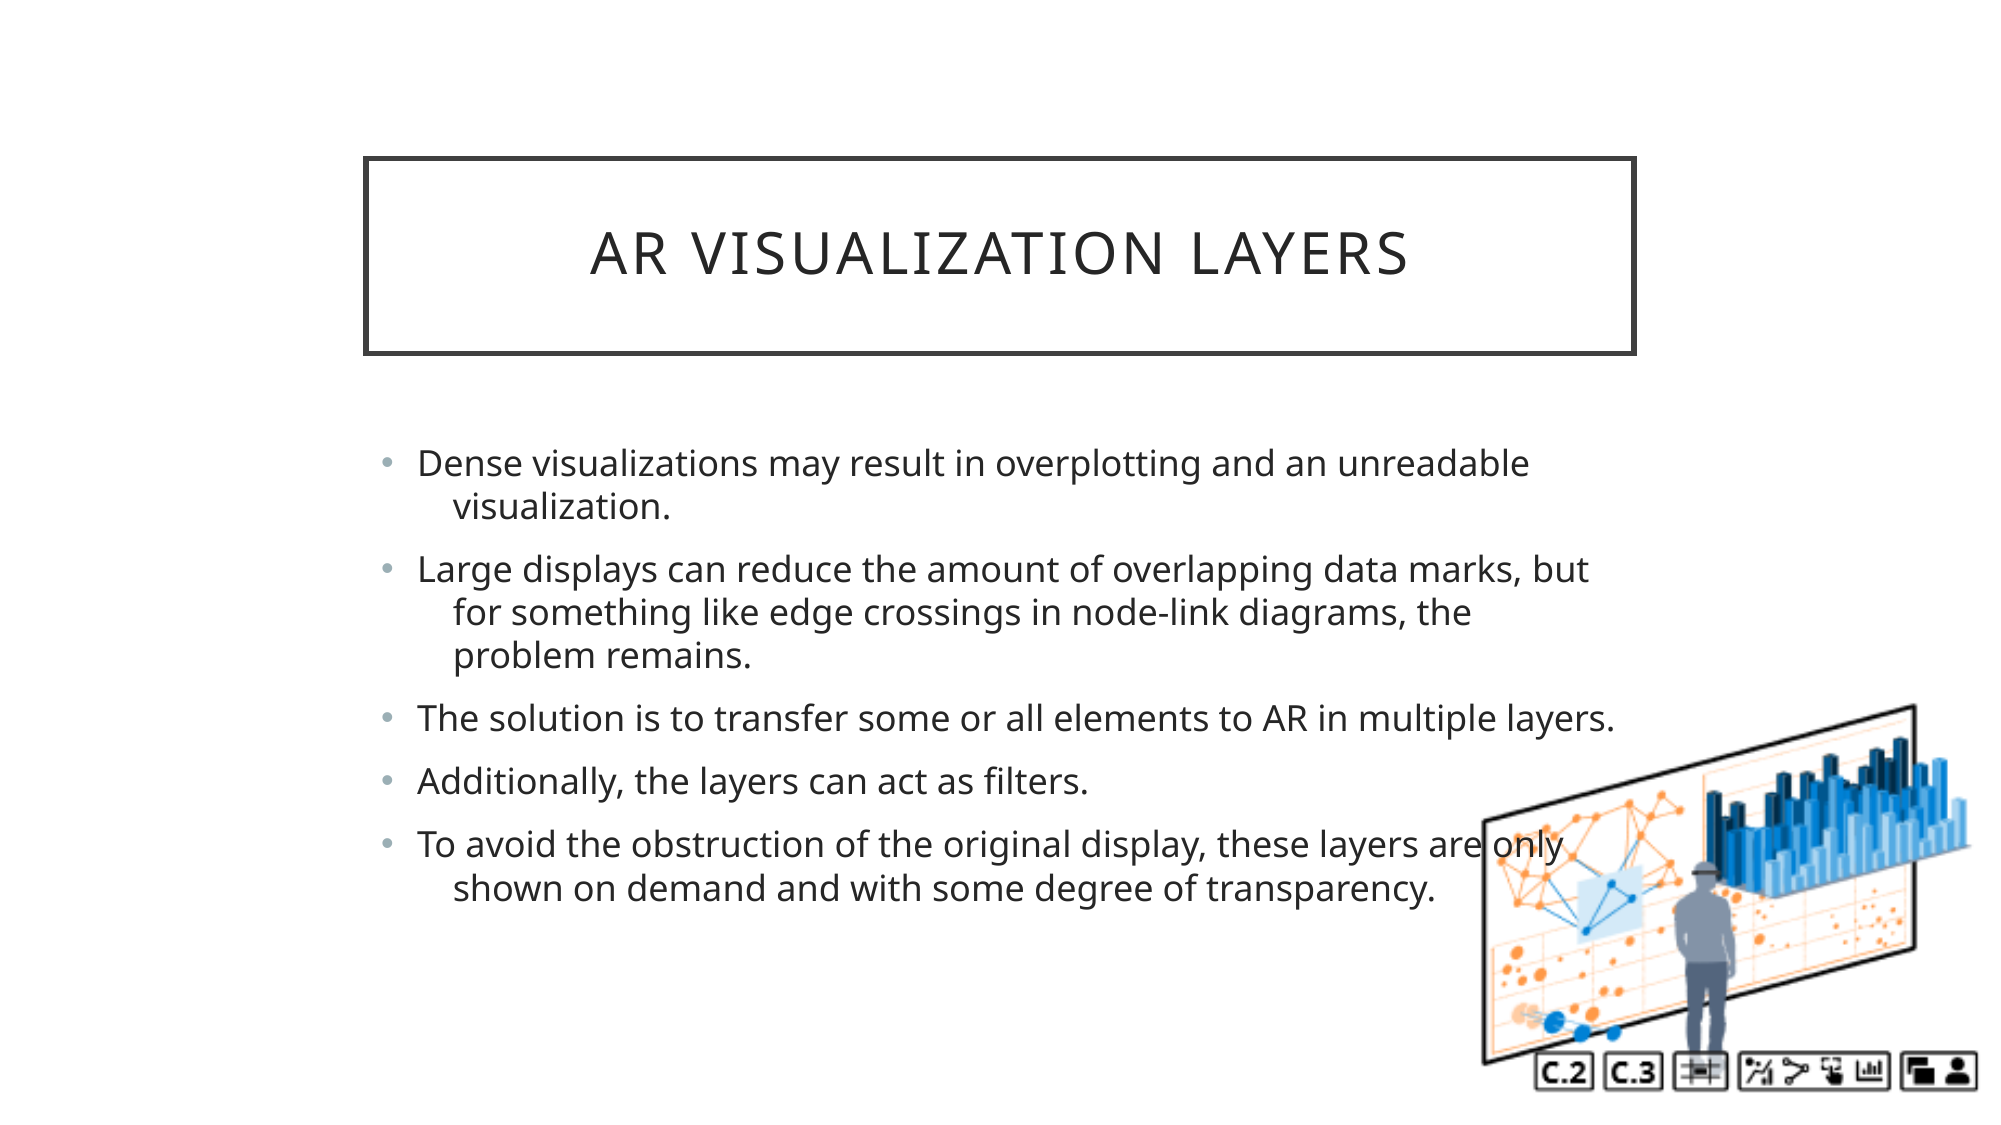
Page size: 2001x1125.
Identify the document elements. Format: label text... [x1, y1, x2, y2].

title Ar visualization layers [366, 158, 1634, 354]
picture [1469, 665, 2000, 1125]
list Dense visualizations may result in overplotting and an unreadable visualization. Large displays can reduce the amount of overlapping data marks, but for something like edge crossings in node-link diagrams, the problem remains. The solution is to transfer some or all elements to AR in multiple layers. Additionally, the layers can act as filters. To avoid the obstruction of the original display, these layers are only shown on demand and with some degree of transparency. [366, 432, 1634, 942]
